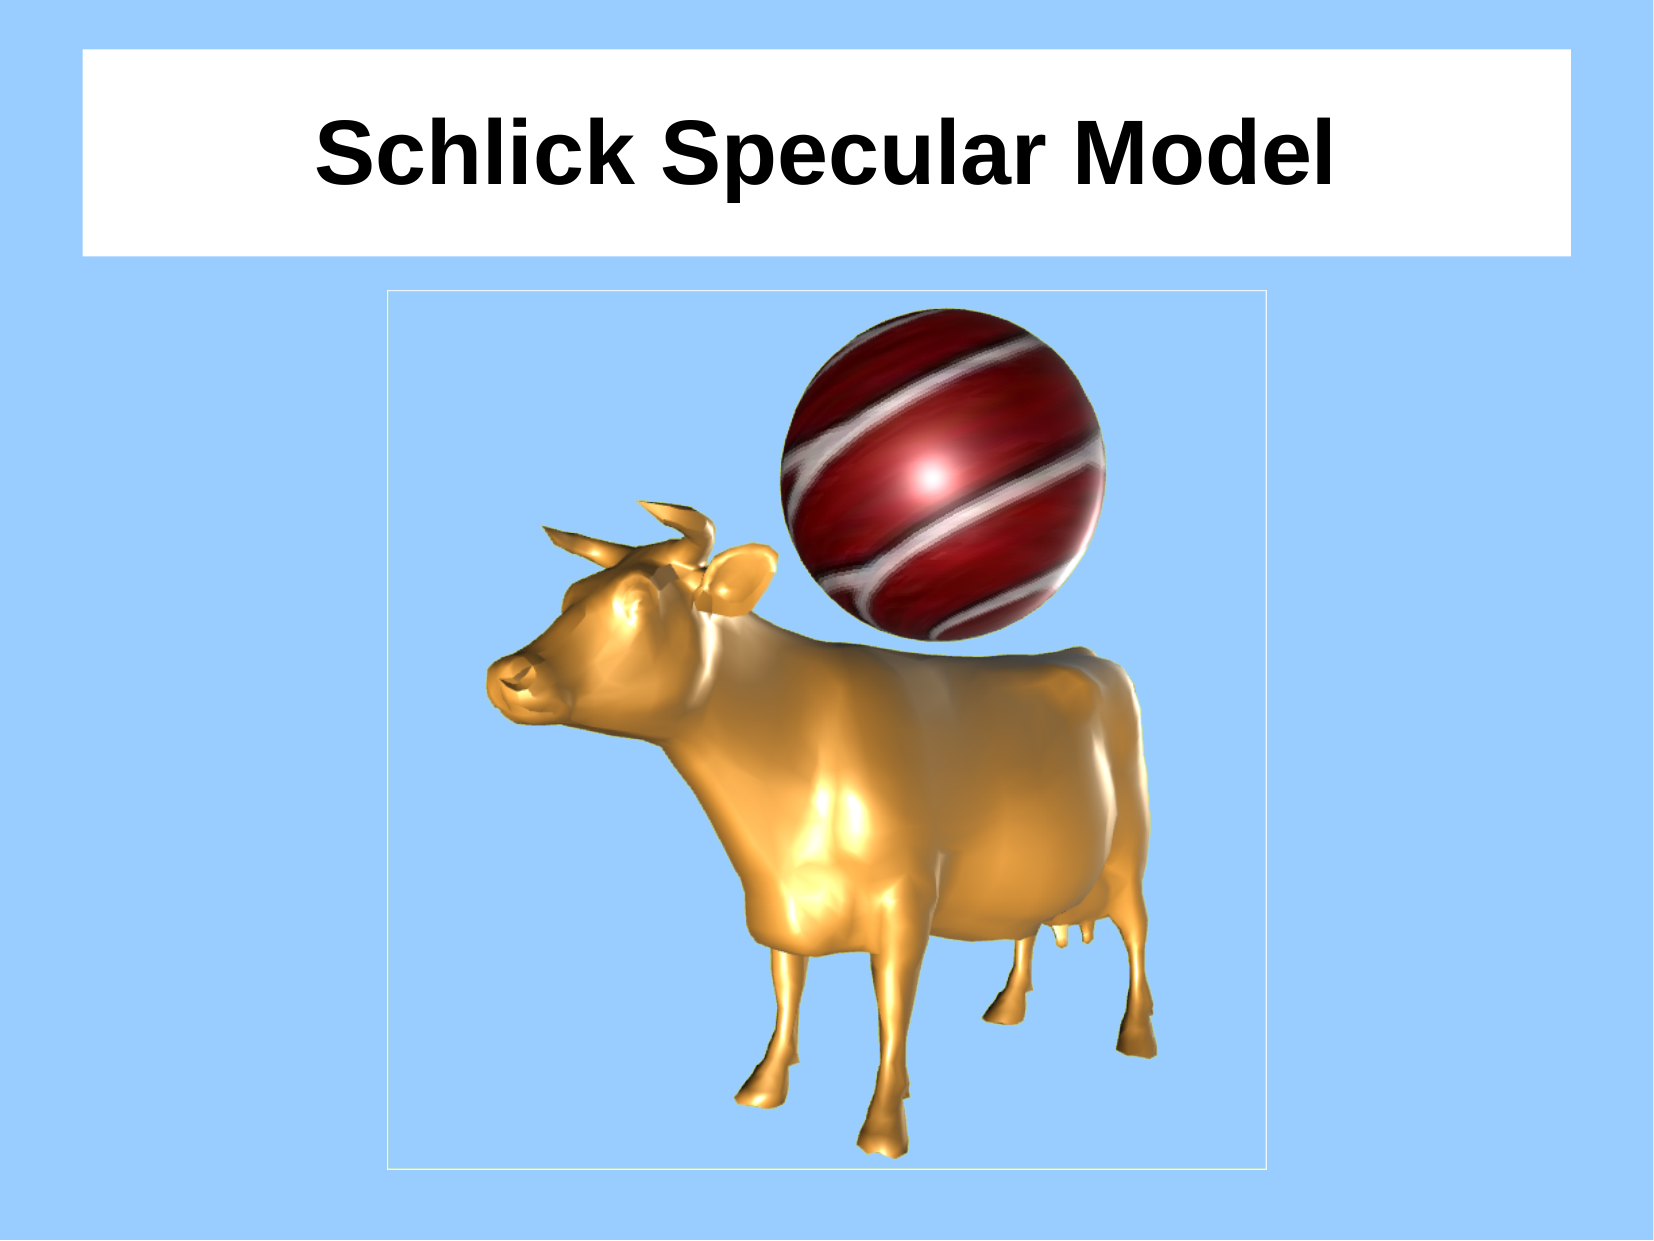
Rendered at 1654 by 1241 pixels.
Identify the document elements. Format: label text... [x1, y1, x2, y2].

picture [387, 290, 1267, 1170]
title Schlick Specular Model [82, 49, 1571, 257]
